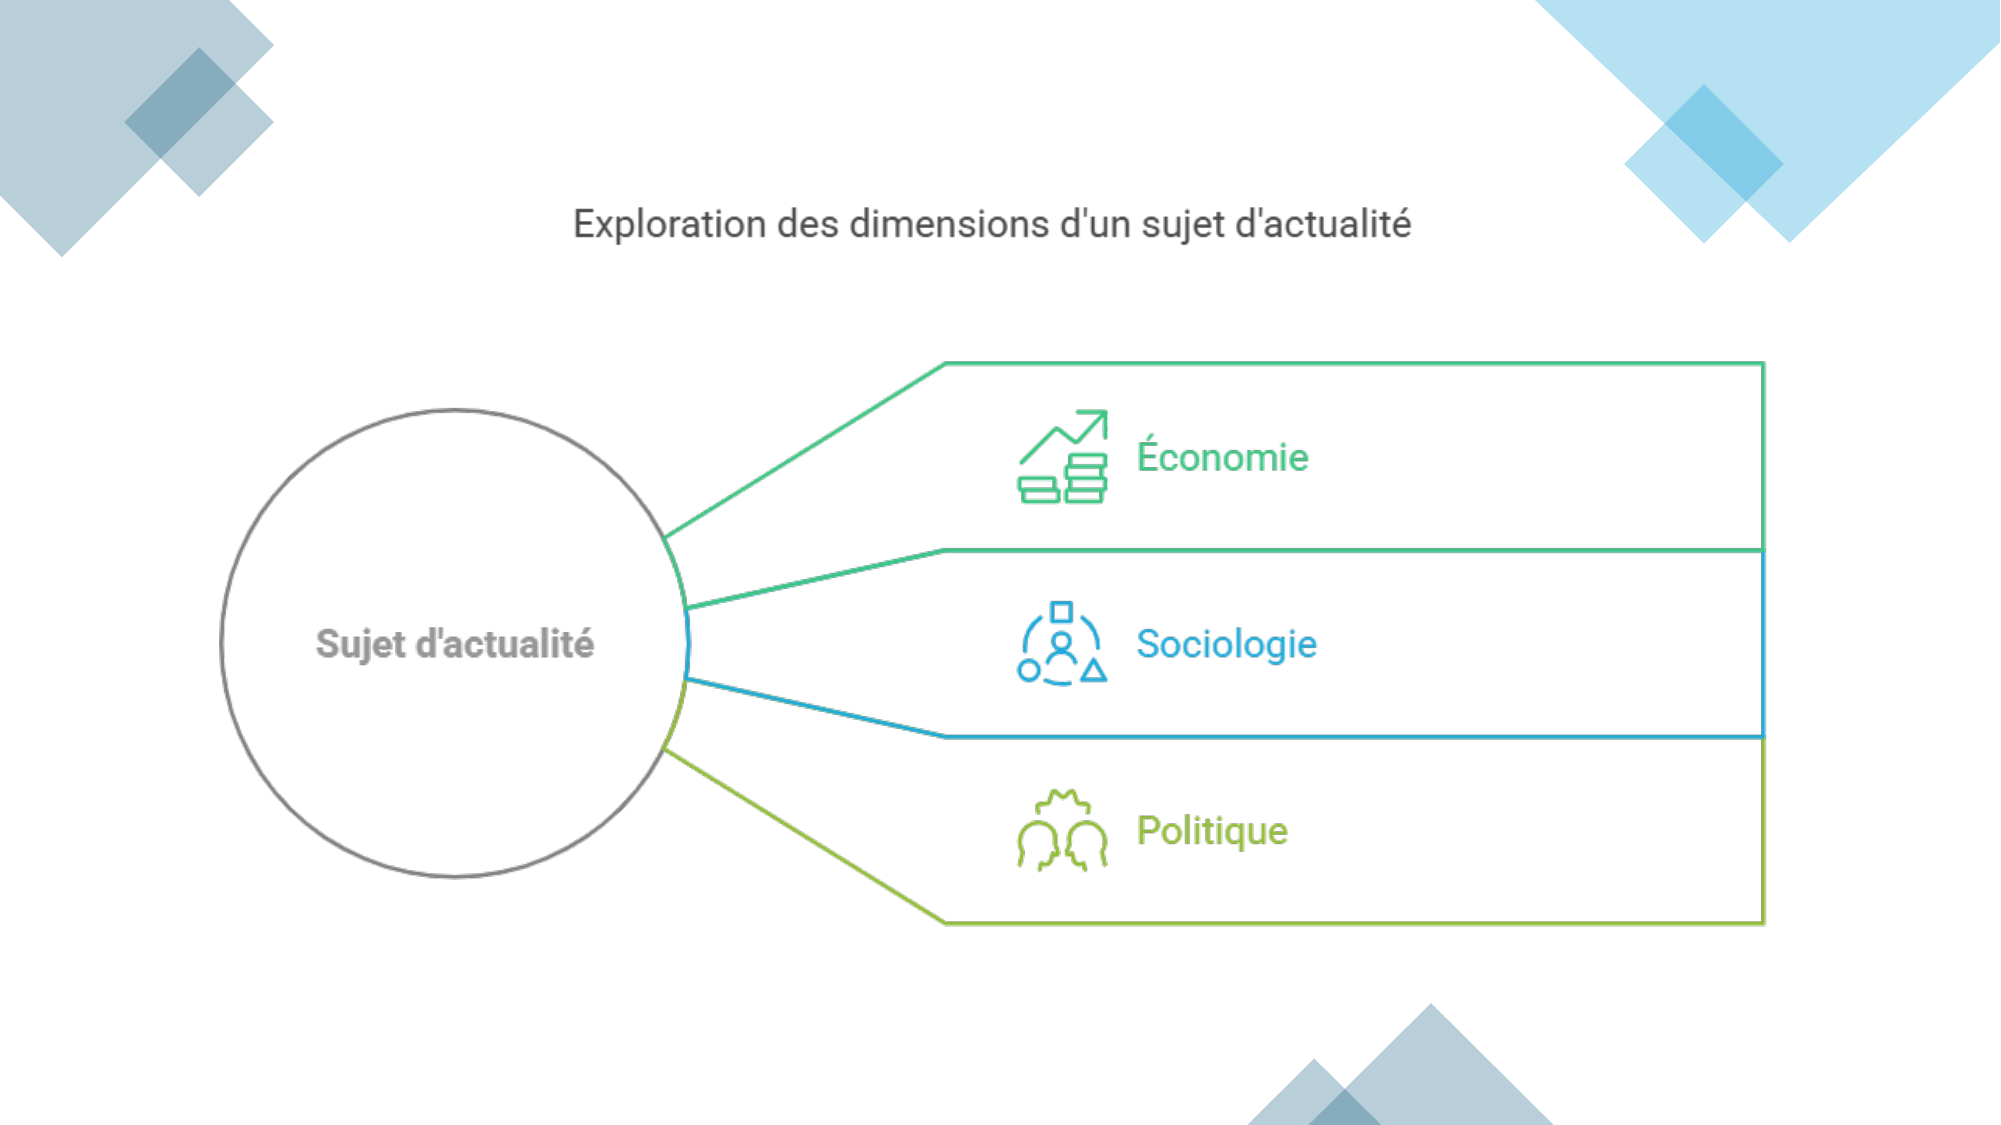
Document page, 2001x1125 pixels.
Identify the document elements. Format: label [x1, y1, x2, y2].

picture [187, 105, 1813, 1020]
text_box [0, 0, 2000, 1125]
